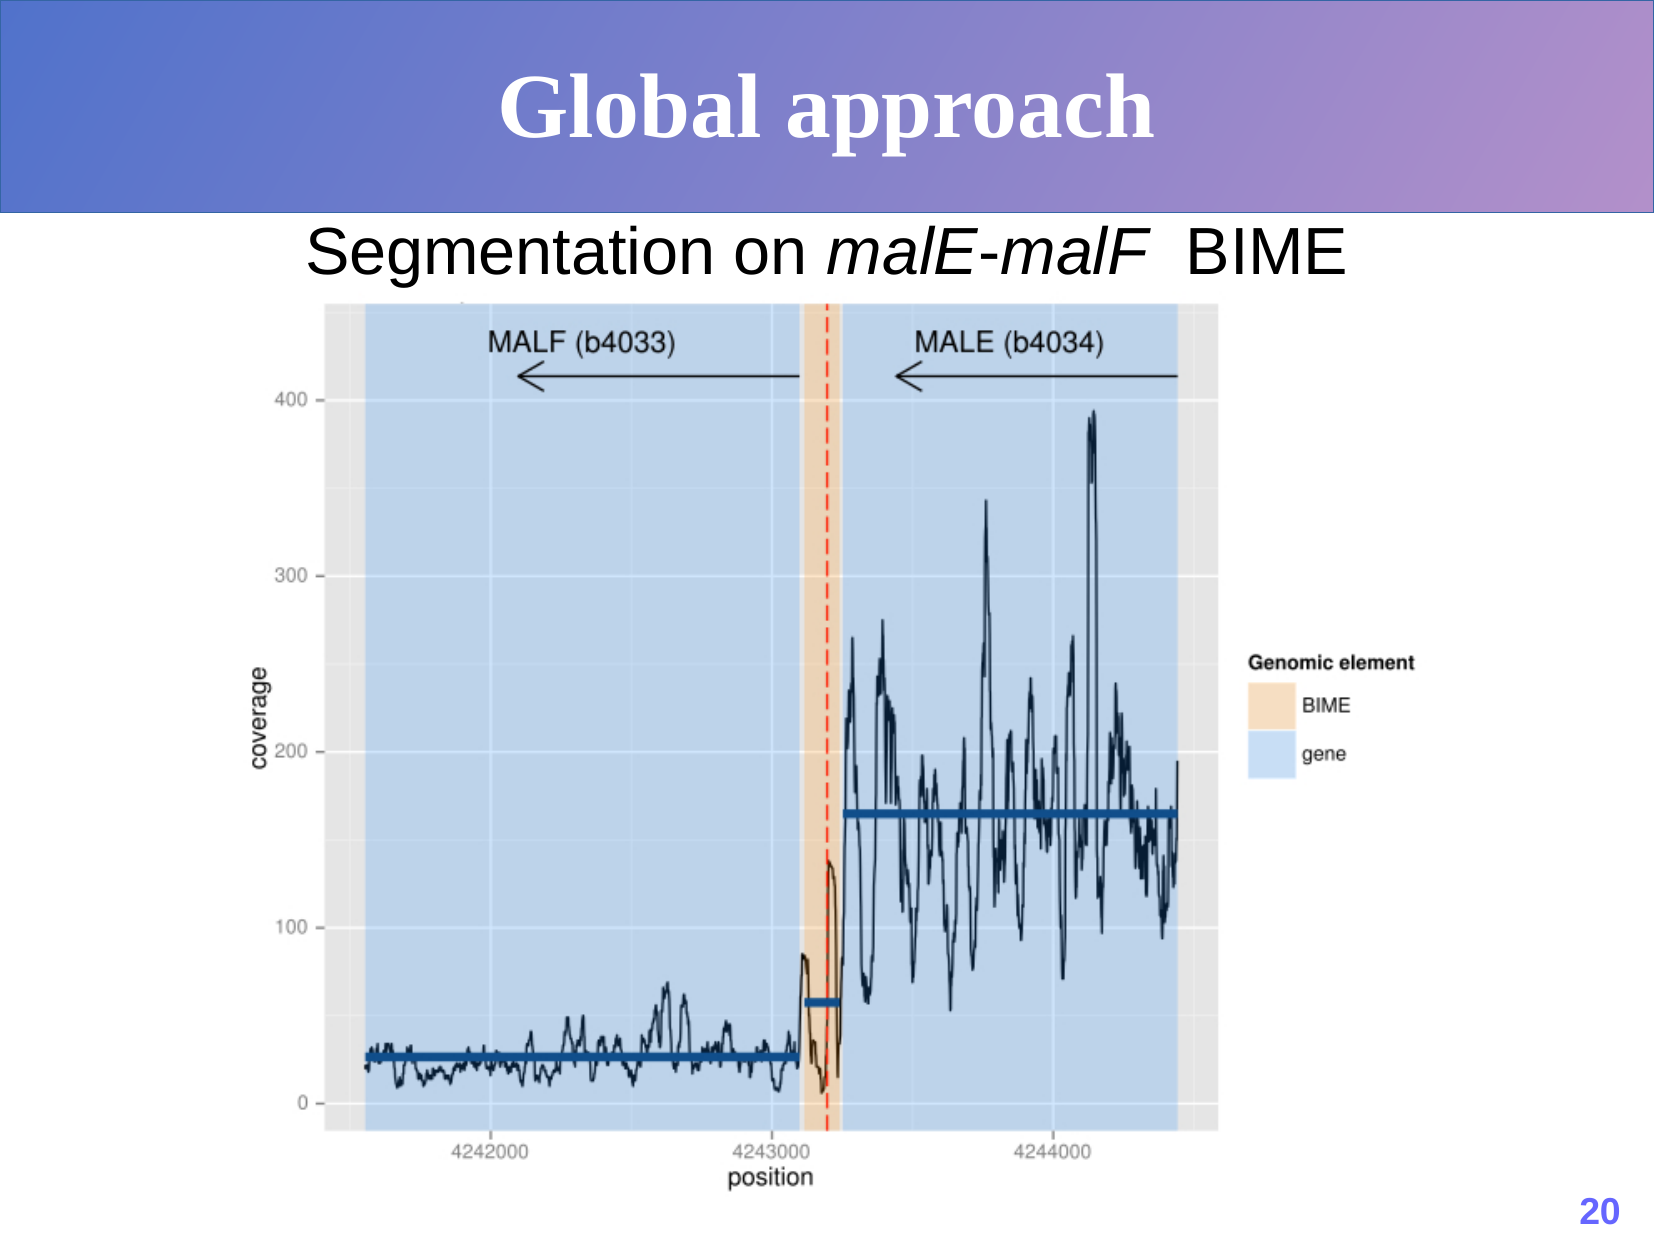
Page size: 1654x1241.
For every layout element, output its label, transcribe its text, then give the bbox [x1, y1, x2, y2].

picture [226, 297, 1427, 1210]
title Global approach [82, 23, 1571, 189]
text_box 20 [1564, 1183, 1642, 1241]
text_box Segmentation on malE-malF BIME [221, 206, 1432, 297]
